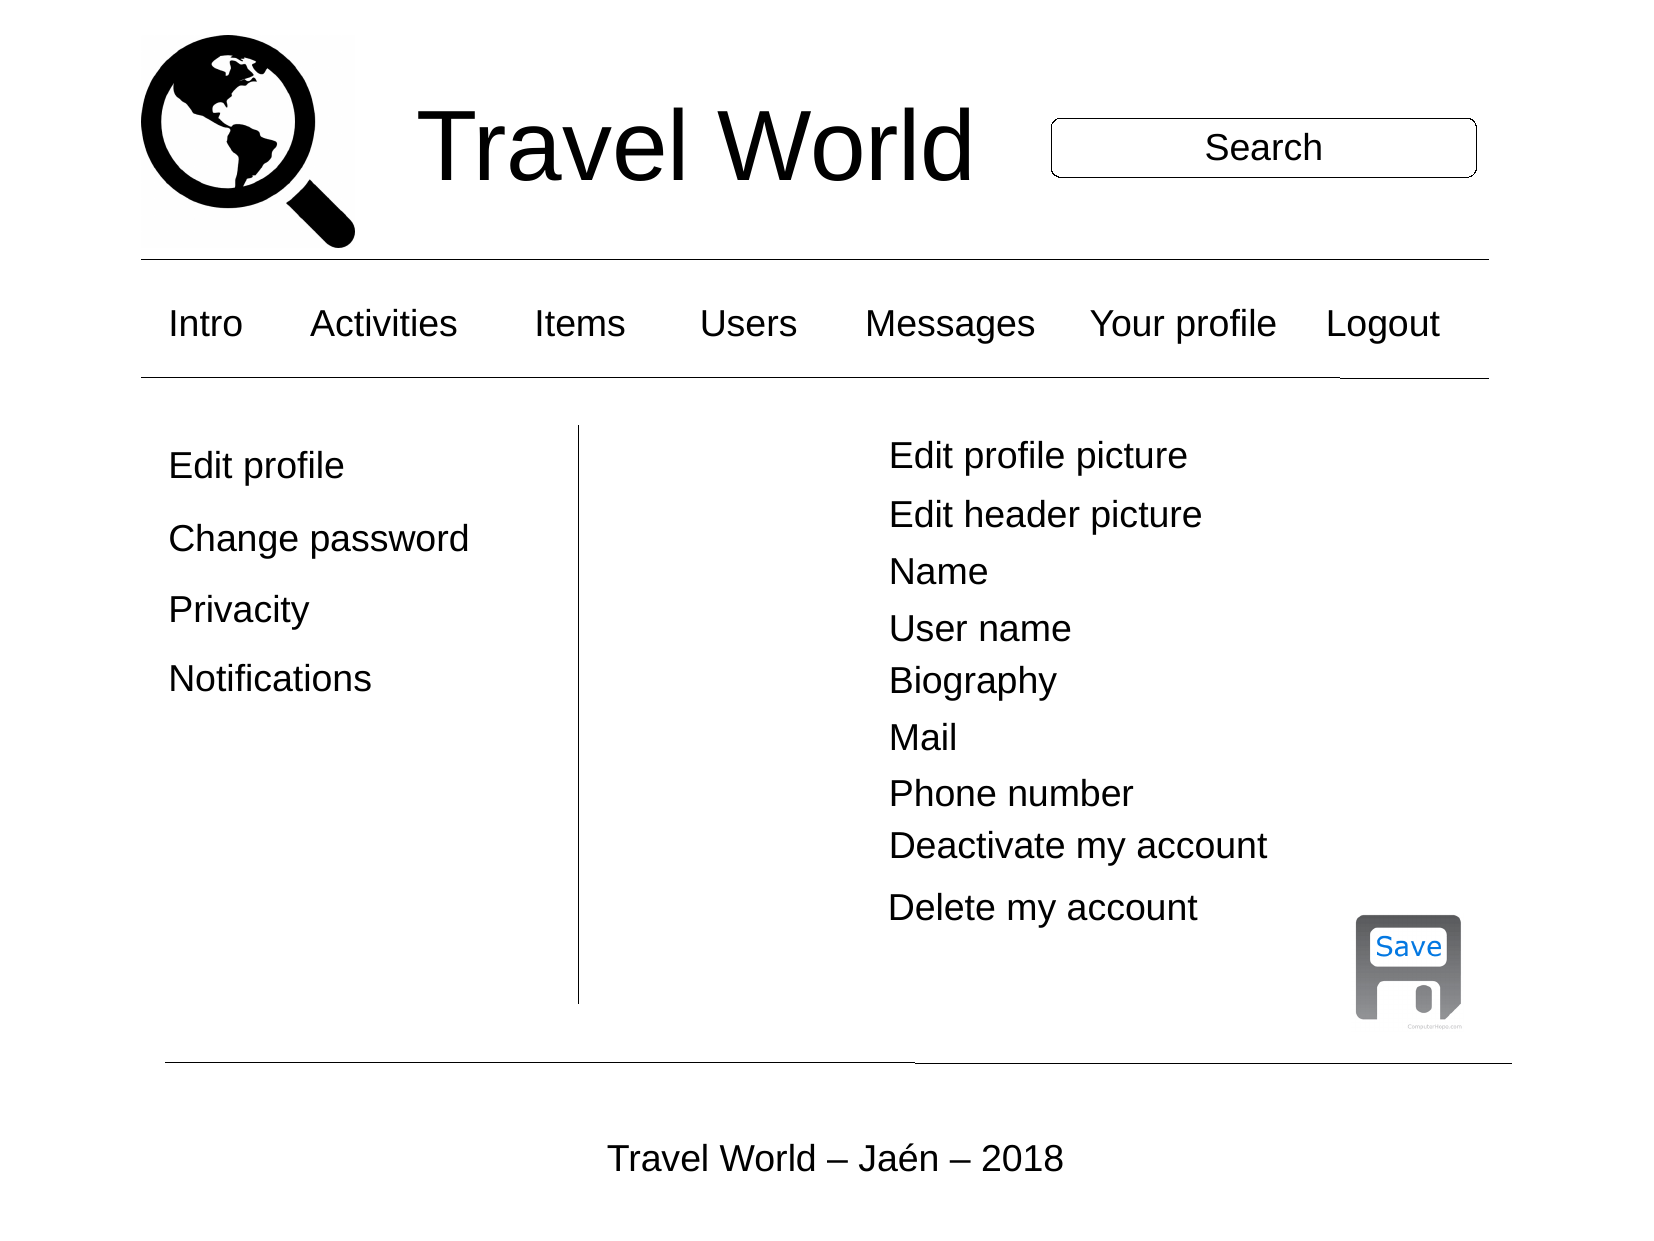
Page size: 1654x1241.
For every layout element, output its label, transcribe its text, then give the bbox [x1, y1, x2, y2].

text_box Phone number [874, 765, 1264, 817]
text_box Edit profile [153, 437, 544, 494]
text_box Activities [295, 295, 497, 353]
text_box Travel World – Jaén – 2018 [442, 1129, 1222, 1187]
text_box Edit header picture [874, 486, 1264, 543]
picture [141, 35, 355, 249]
text_box Items [519, 295, 650, 353]
text_box Deactivate my account [874, 817, 1312, 917]
text_box Search [1051, 118, 1477, 178]
text_box Edit profile picture [874, 427, 1264, 485]
text_box Your profile [1074, 295, 1311, 353]
text_box Logout [1311, 295, 1477, 353]
text_box Change password [153, 510, 544, 567]
text_box Users [685, 295, 850, 353]
text_box Privacity [153, 580, 544, 638]
text_box Delete my account [873, 878, 1263, 936]
text_box Intro [153, 295, 284, 353]
picture [1351, 913, 1464, 1033]
text_box User name [874, 600, 1264, 651]
text_box Biography [874, 651, 1264, 708]
text_box Messages [850, 295, 1074, 353]
text_box Mail [874, 708, 1264, 765]
text_box Notifications [153, 649, 544, 707]
text_box Travel World [401, 82, 1134, 210]
text_box Name [874, 543, 1264, 600]
